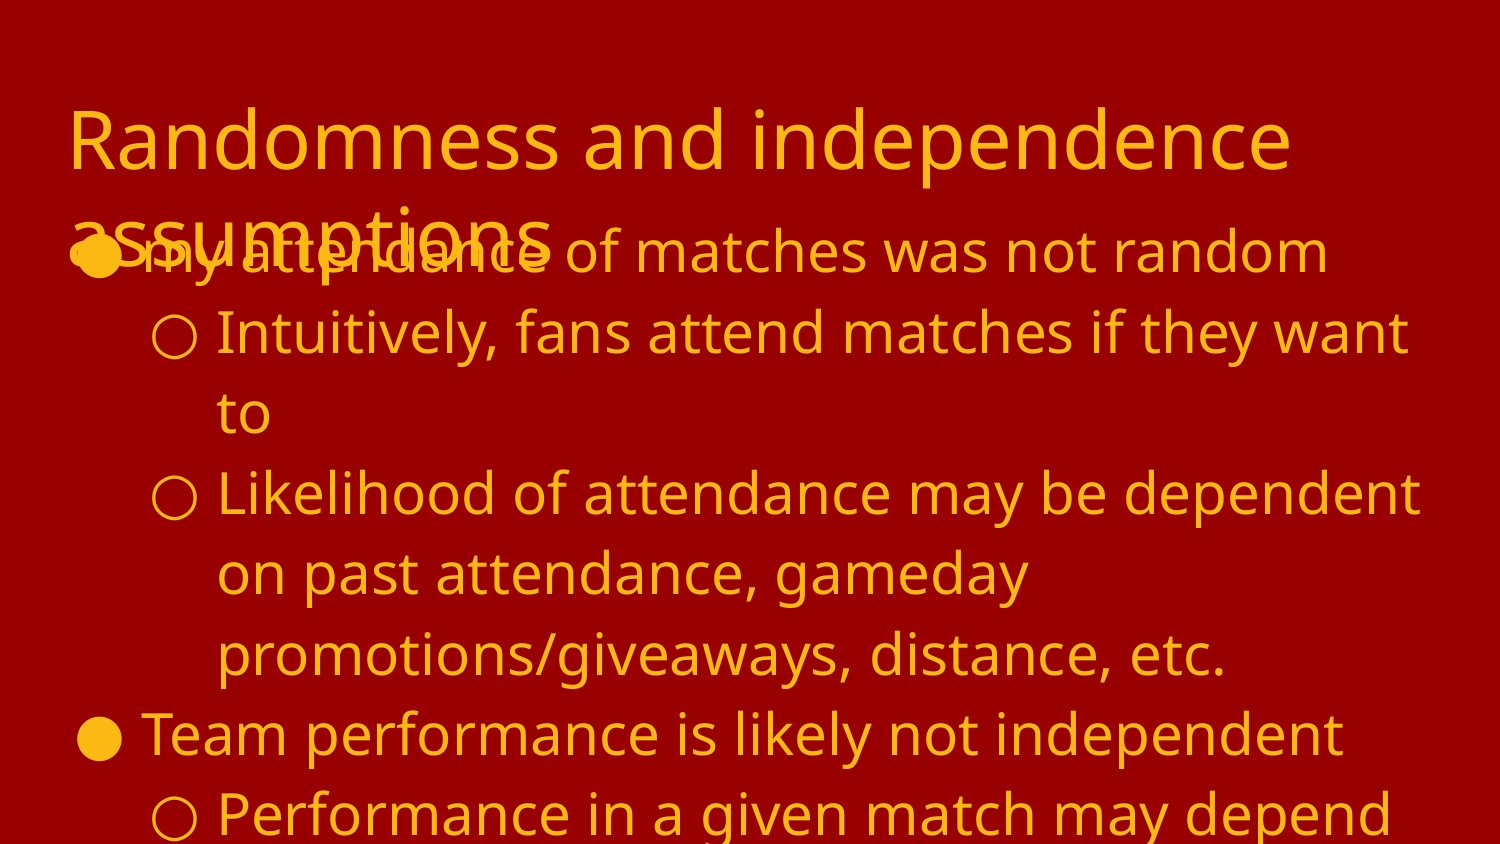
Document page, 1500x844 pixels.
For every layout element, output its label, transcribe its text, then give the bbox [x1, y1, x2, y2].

title Randomness and independence assumptions [51, 72, 1449, 167]
list my attendance of matches was not random Intuitively, fans attend matches if they want to Likelihood of attendance may be dependent on past attendance, gameday promotions/giveaways, distance, etc. Team performance is likely not independent Performance in a given match may depend on previous matches However, it appears these assumptions are not “badly” violated. [51, 189, 1449, 750]
